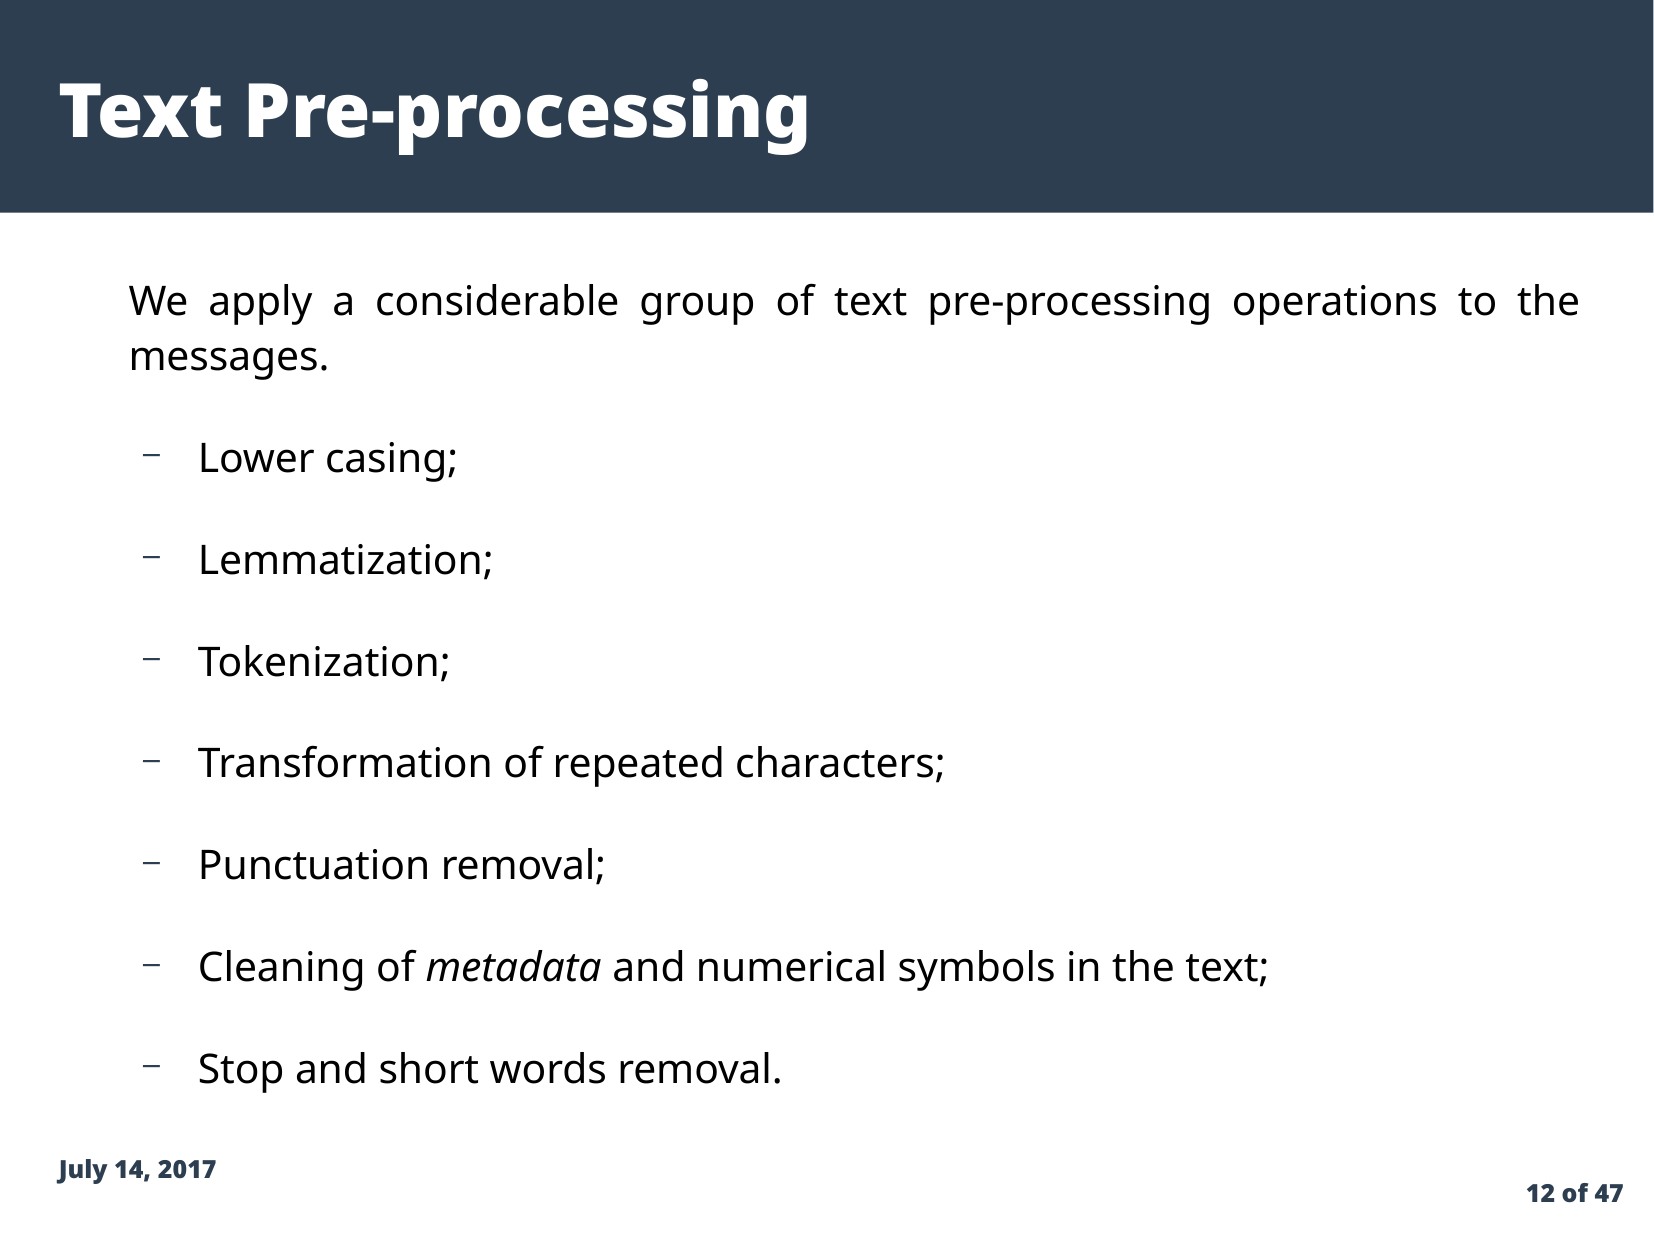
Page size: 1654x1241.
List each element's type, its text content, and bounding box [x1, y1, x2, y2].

title Text Pre-processing [59, 29, 1595, 187]
list We apply a considerable group of text pre-processing operations to the messages. Lower casing; Lemmatization; Tokenization; Transformation of repeated characters; Punctuation removal; Cleaning of metadata and numerical symbols in the text; Stop and short words removal. [59, 271, 1583, 1099]
